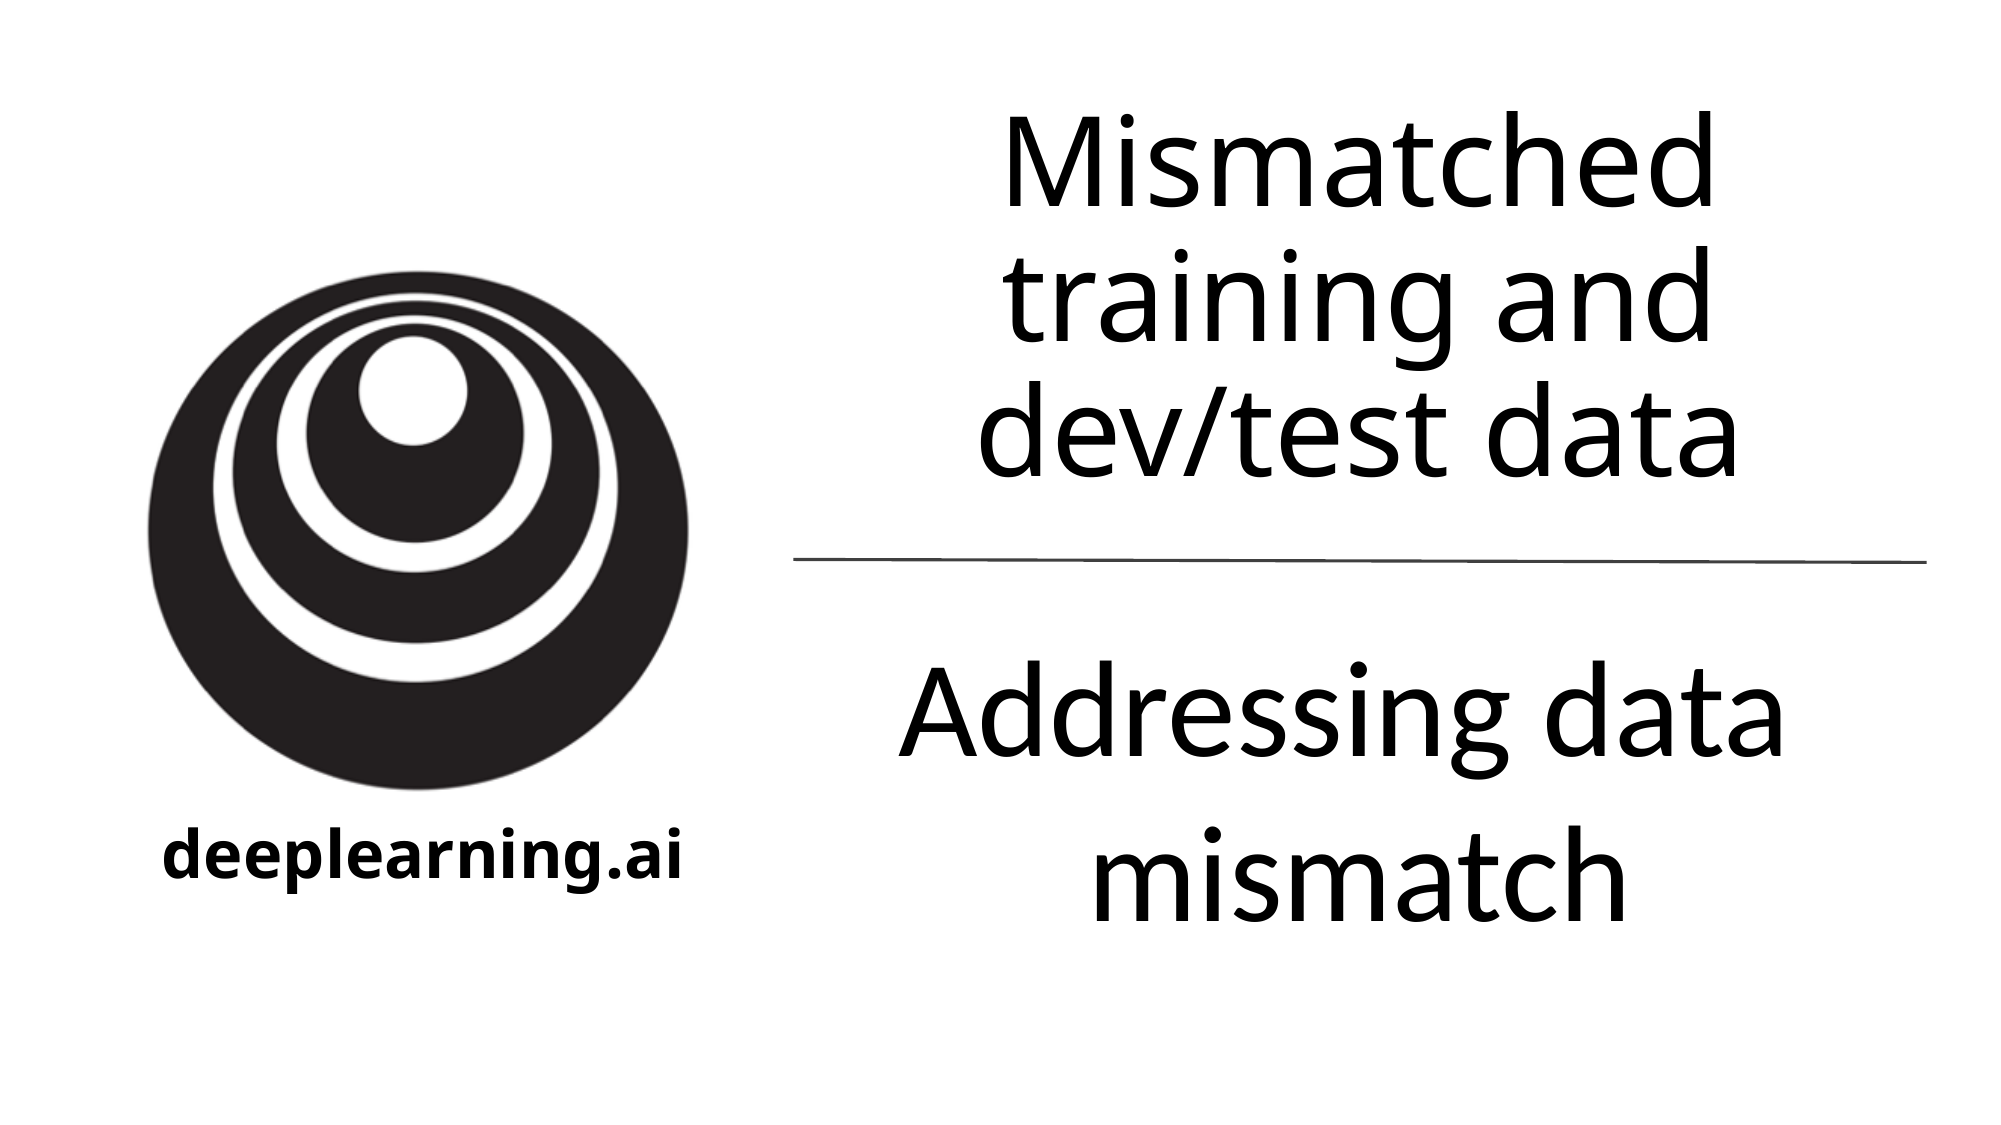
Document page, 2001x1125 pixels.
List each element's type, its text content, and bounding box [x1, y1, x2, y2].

text_box Addressing data mismatch [843, 611, 1877, 960]
picture [108, 234, 739, 768]
title Mismatched training and dev/test data [765, 75, 1955, 511]
text_box deeplearning.ai [56, 768, 790, 901]
text_box [179, 194, 669, 702]
